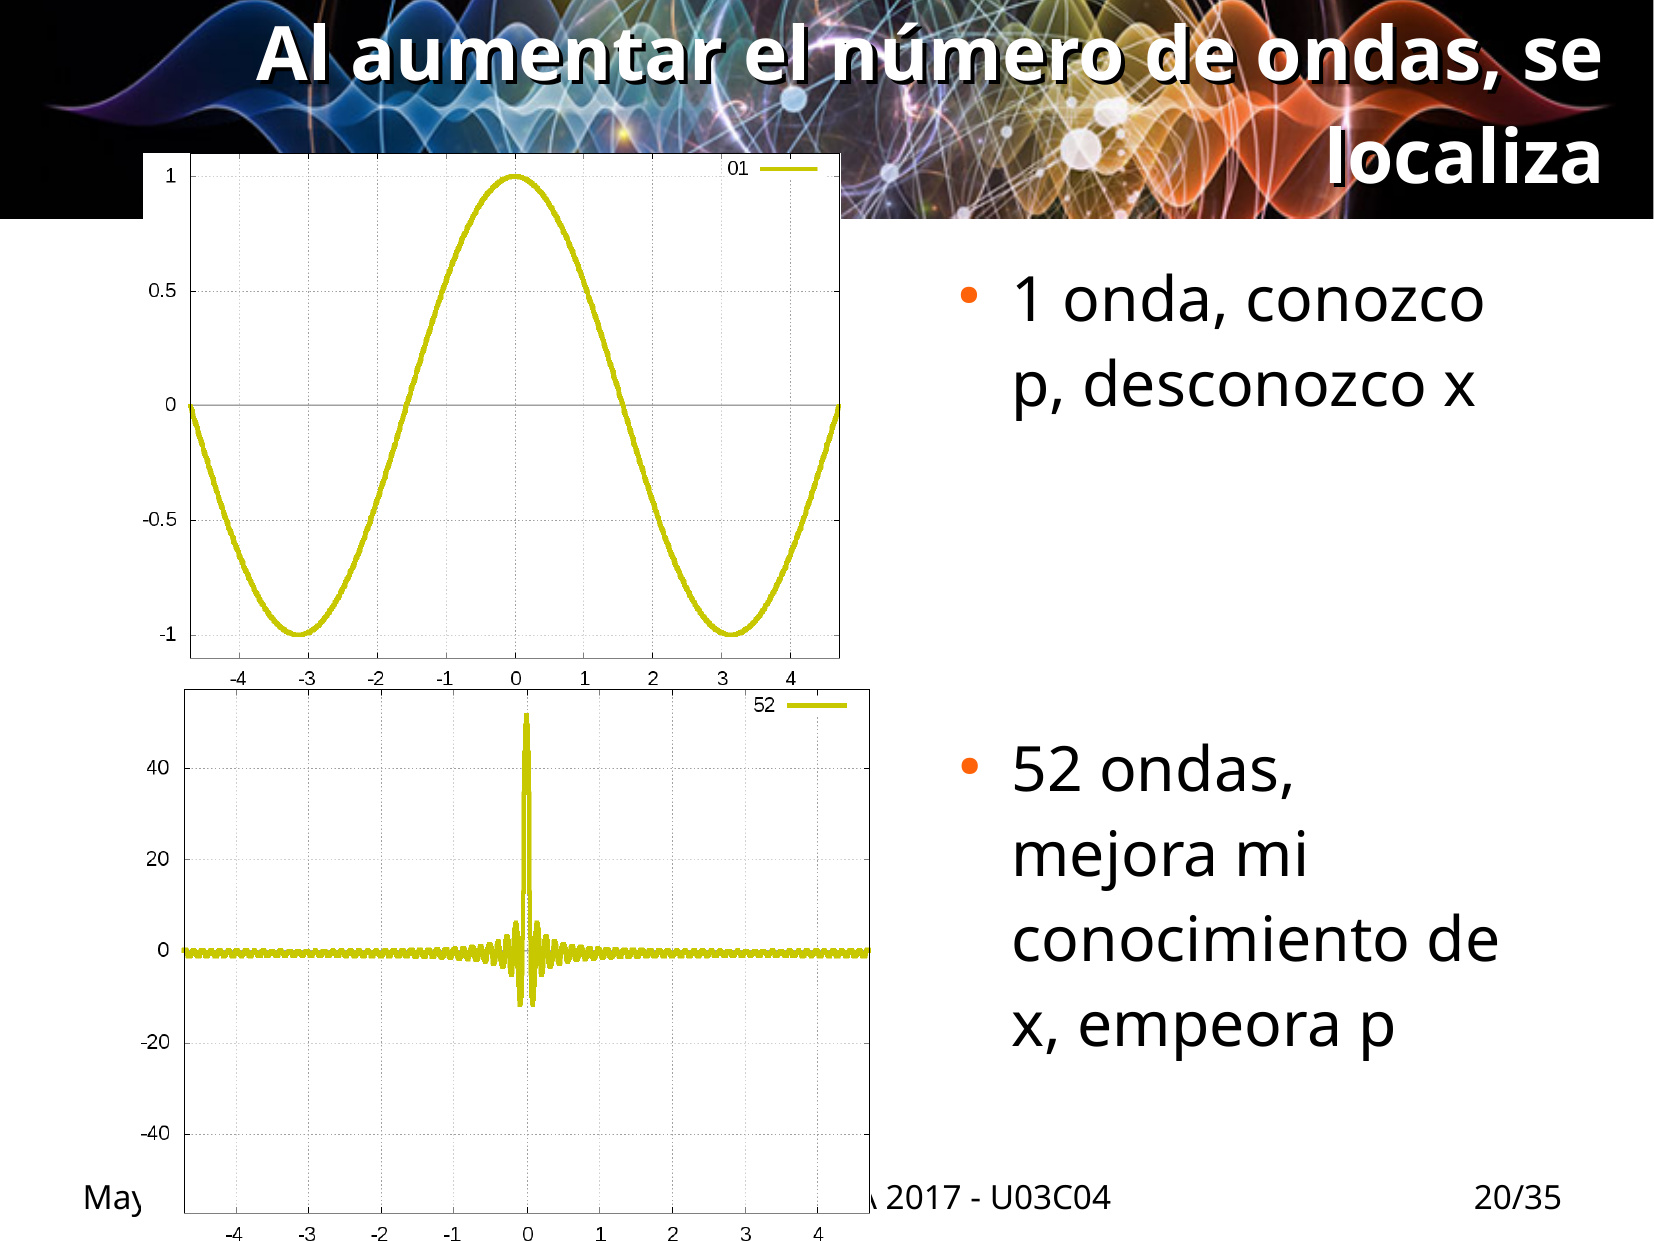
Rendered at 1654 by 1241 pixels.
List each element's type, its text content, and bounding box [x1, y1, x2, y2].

title Al aumentar el número de ondas, se localiza [45, 15, 1606, 191]
list 52 ondas, mejora mi conocimiento de x, empeora p [940, 725, 1510, 1155]
list 1 onda, conozco p, desconozco x [940, 254, 1510, 685]
picture [141, 689, 871, 1241]
picture [0, 0, 1654, 685]
